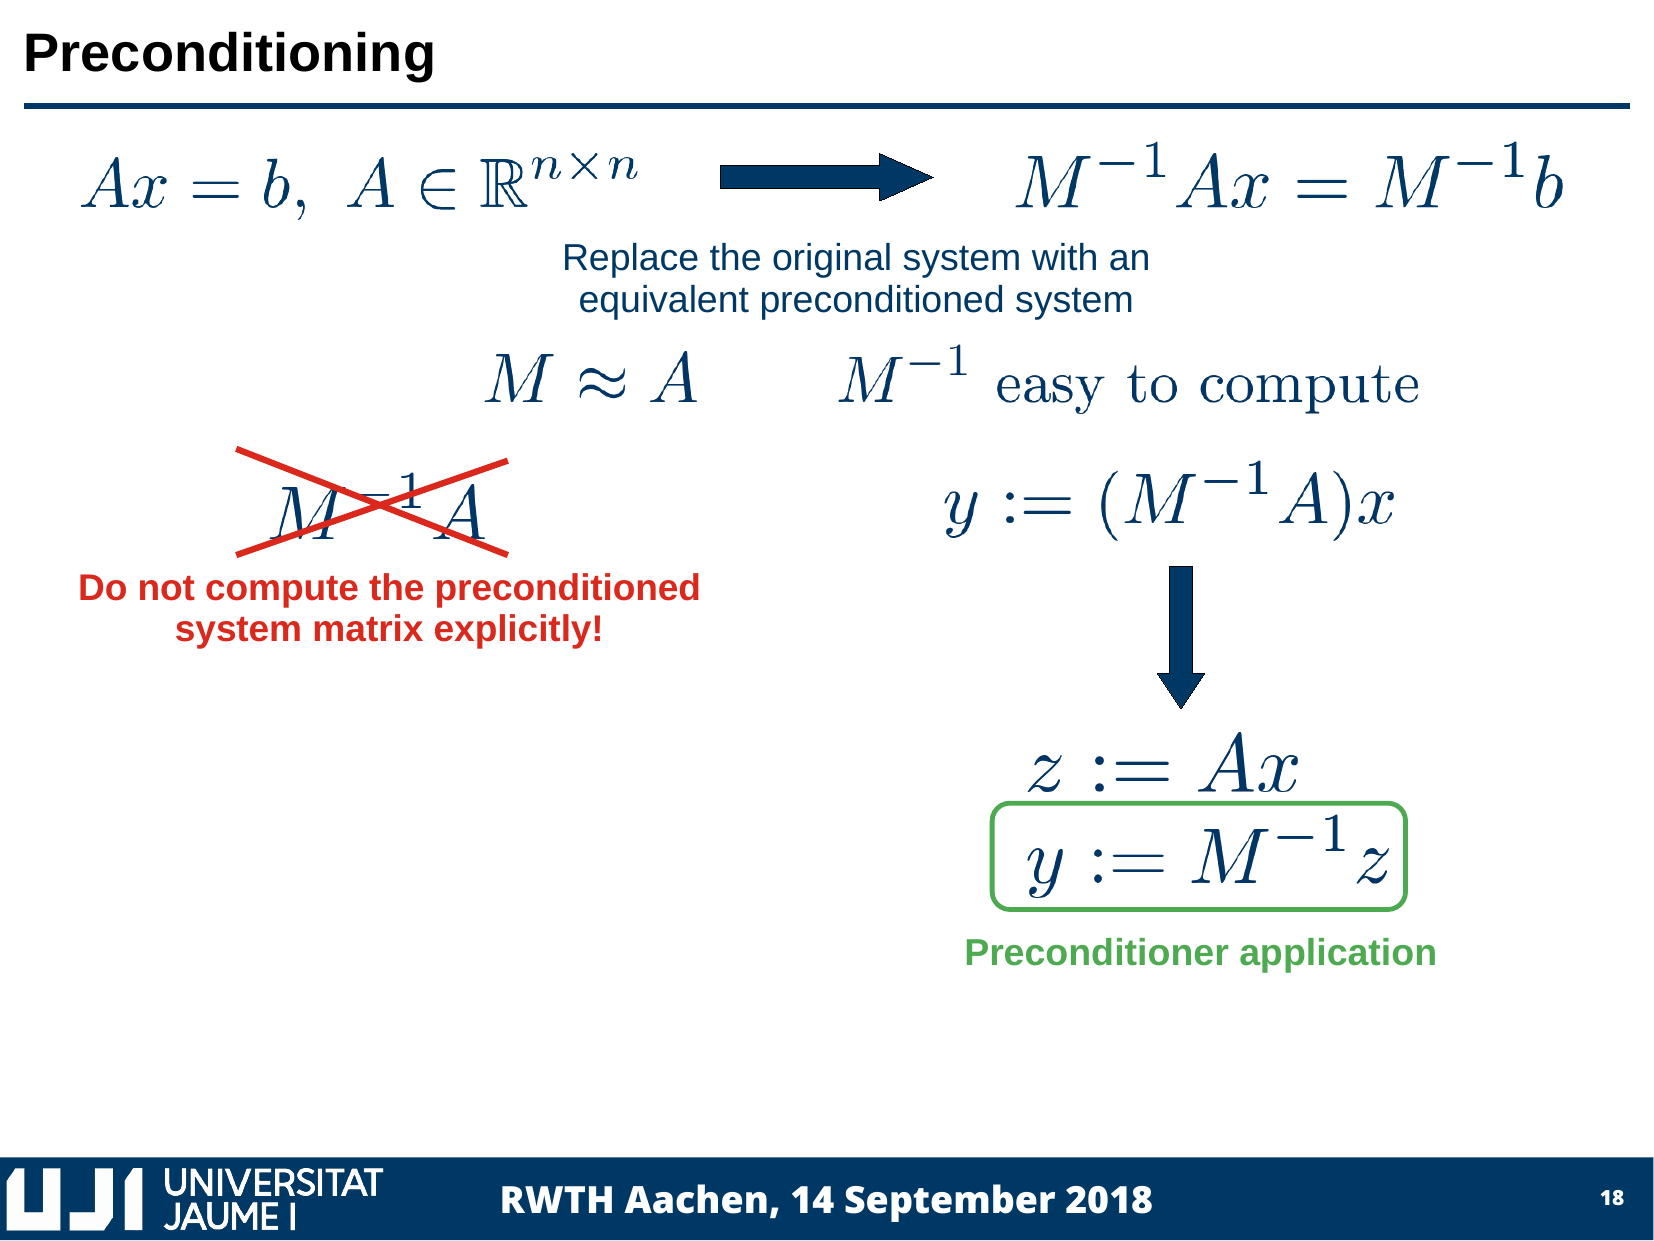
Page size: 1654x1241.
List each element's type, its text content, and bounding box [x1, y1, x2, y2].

picture [295, 509, 455, 539]
picture [391, 473, 485, 539]
text_box Preconditioner application [949, 923, 1453, 981]
picture [1027, 732, 1298, 792]
picture [81, 153, 638, 220]
title Preconditioning [23, 0, 1630, 107]
picture [1015, 141, 1563, 208]
picture [484, 351, 697, 402]
text_box [720, 153, 934, 201]
list Replace the original system with an equivalent preconditioned system [437, 236, 1205, 343]
picture [269, 472, 368, 539]
text_box [1157, 566, 1205, 709]
picture [0, 1158, 390, 1241]
picture [1027, 814, 1389, 898]
text_box Do not compute the preconditioned system matrix explicitly! [0, 566, 733, 650]
picture [944, 460, 1394, 541]
picture [838, 344, 1418, 414]
picture [307, 472, 462, 501]
